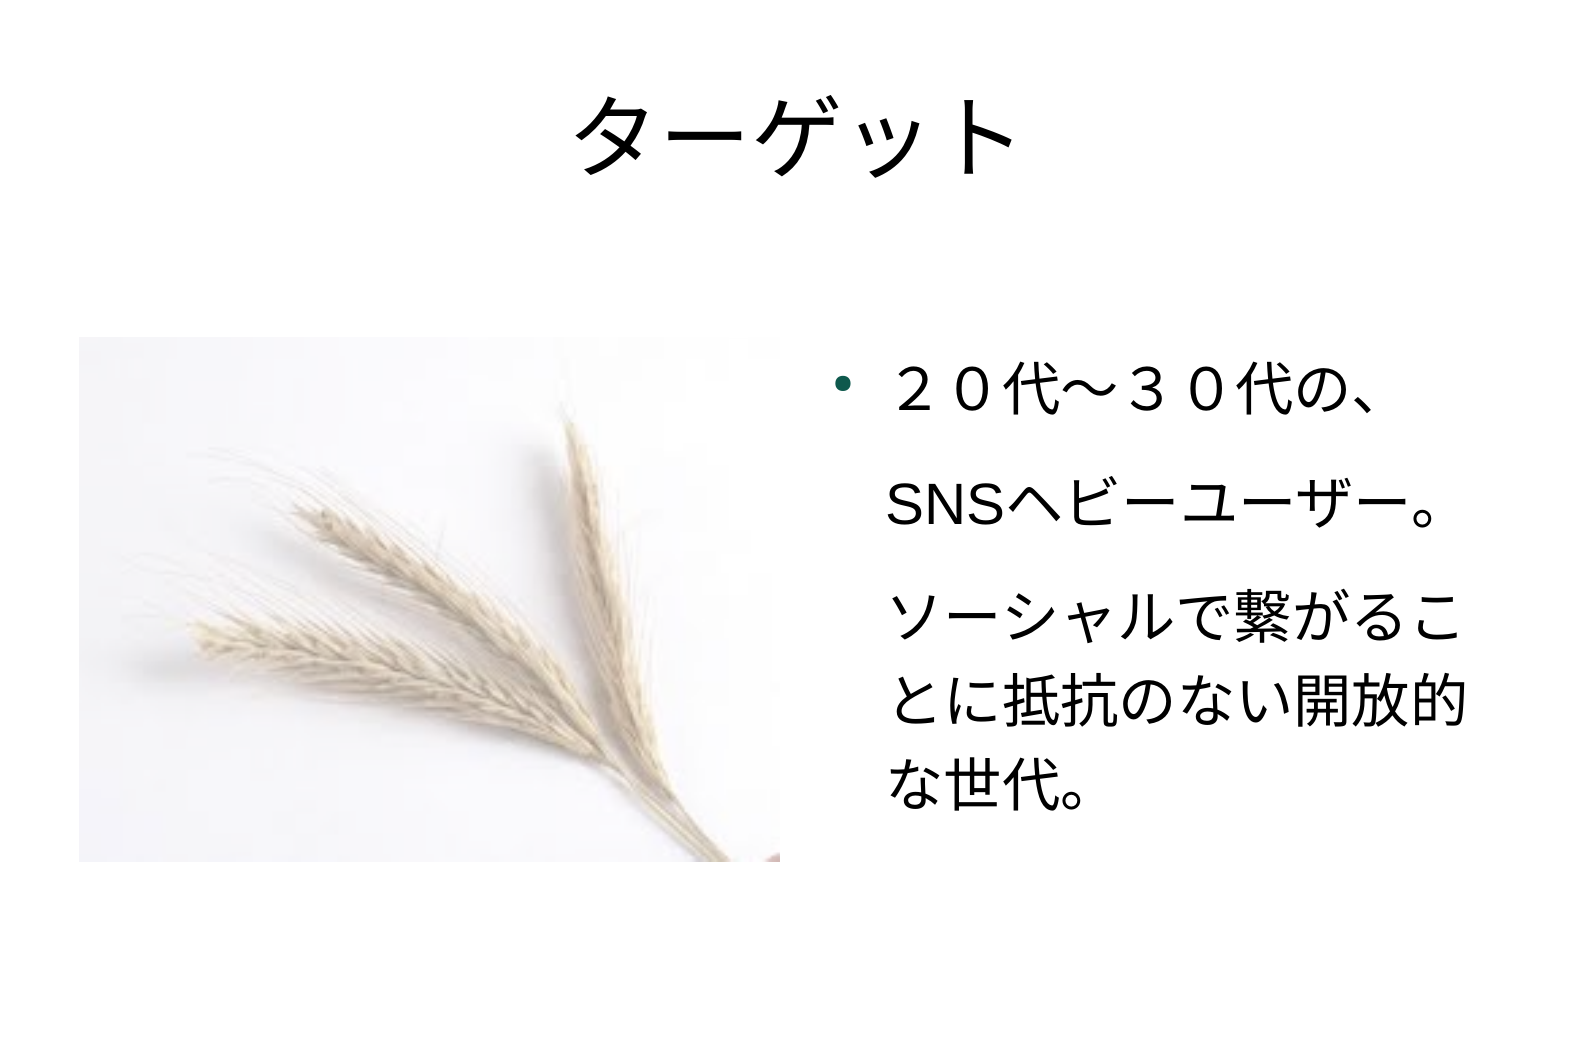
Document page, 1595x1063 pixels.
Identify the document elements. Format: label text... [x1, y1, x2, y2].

list ２０代〜３０代の、 SNSヘビーユーザー。 ソーシャルで繋がることに抵抗のない開放的な世代。 [814, 248, 1516, 919]
picture [79, 337, 780, 862]
title ターゲット [79, 10, 1515, 253]
